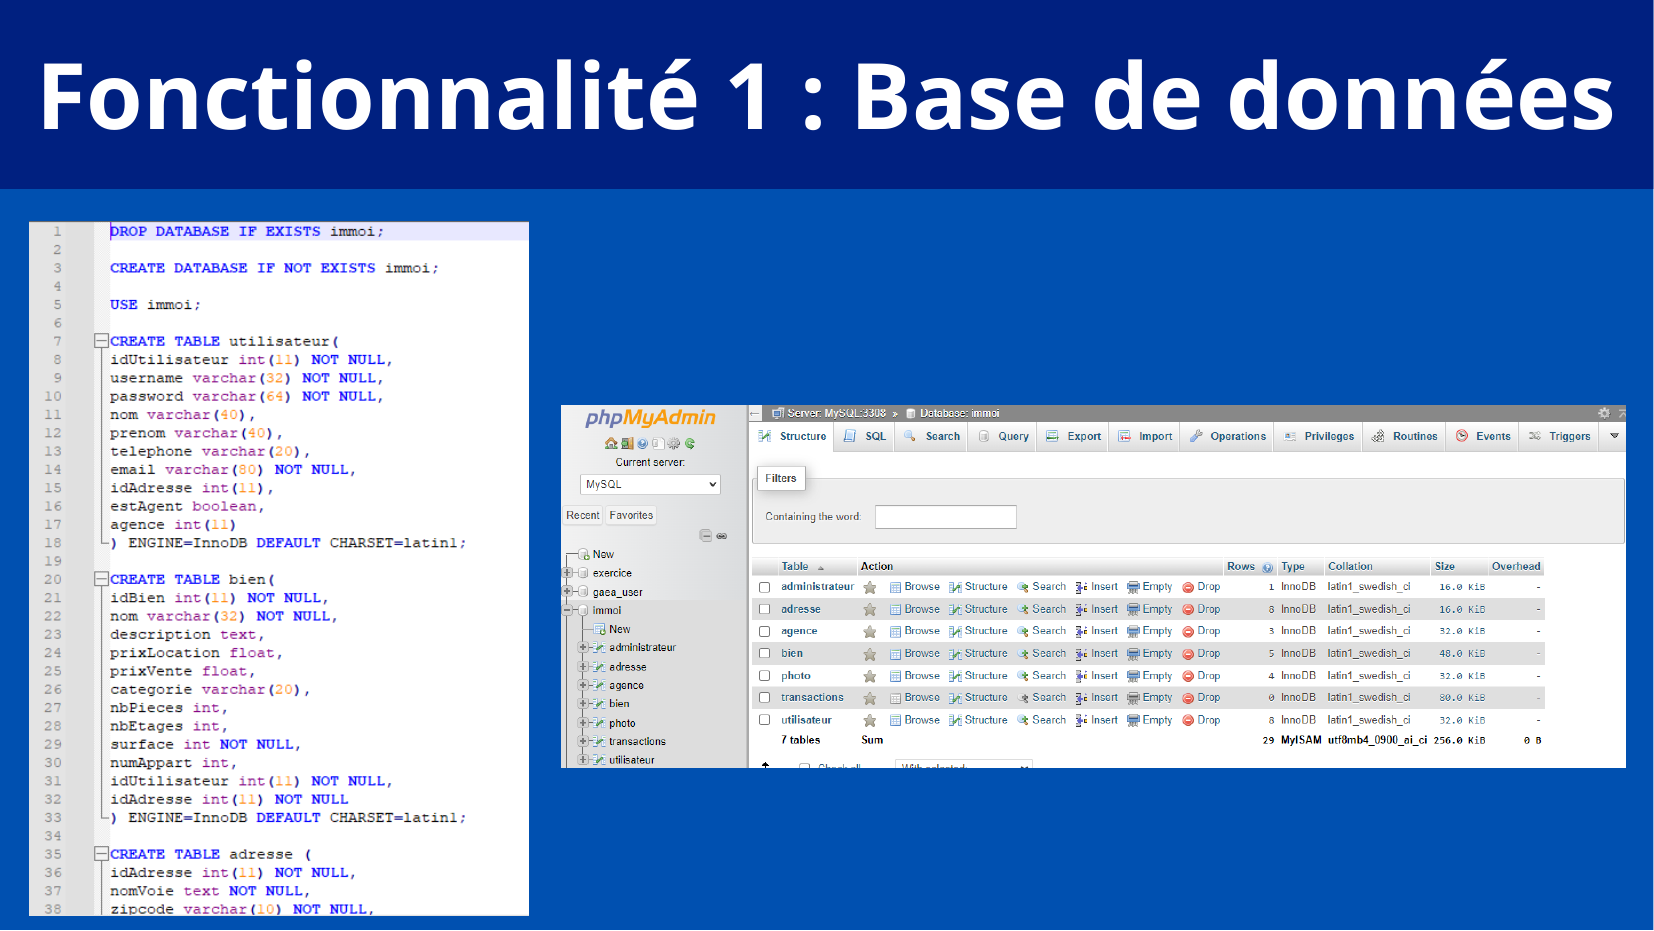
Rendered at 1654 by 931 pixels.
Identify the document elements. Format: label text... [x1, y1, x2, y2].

picture [561, 405, 1626, 768]
picture [29, 221, 529, 916]
title Fonctionnalité 1 : Base de données [0, 0, 1654, 189]
